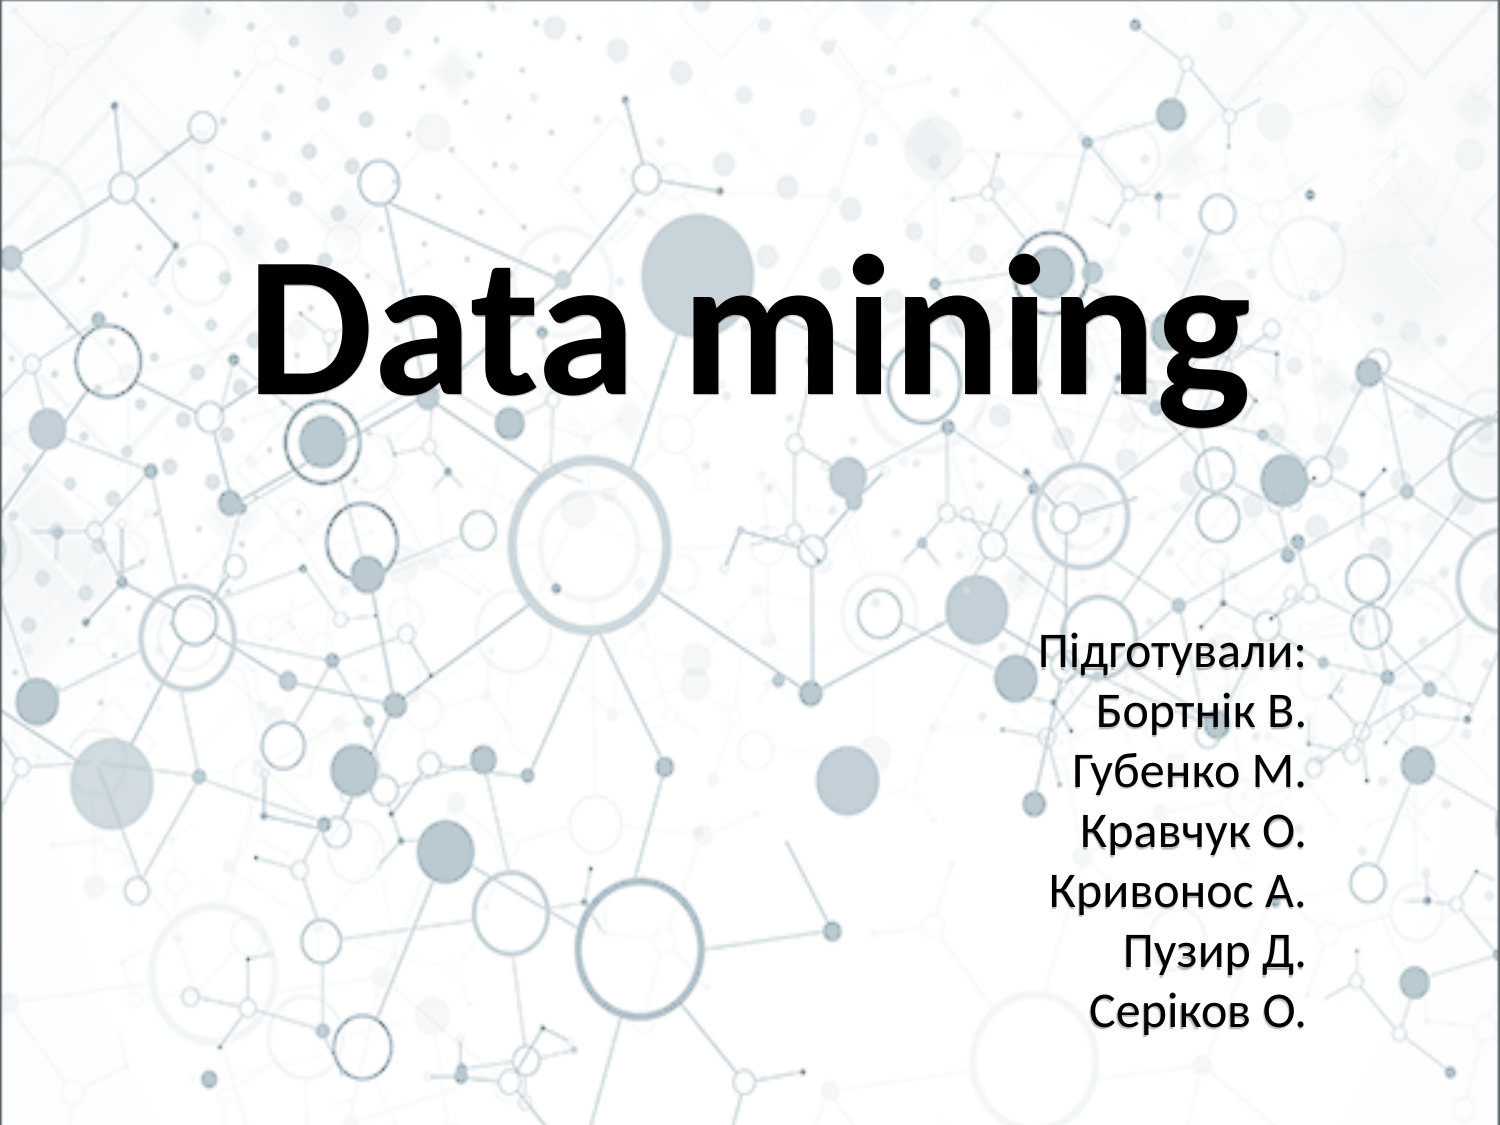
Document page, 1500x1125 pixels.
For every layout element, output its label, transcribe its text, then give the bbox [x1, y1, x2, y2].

subtitle Підготували: Бортнік В. Губенко М. Кравчук О. Кривонос А. Пузир Д. Серіков О. [1022, 602, 1465, 1052]
title Data mining [51, 0, 1449, 450]
picture [0, 0, 1500, 1125]
